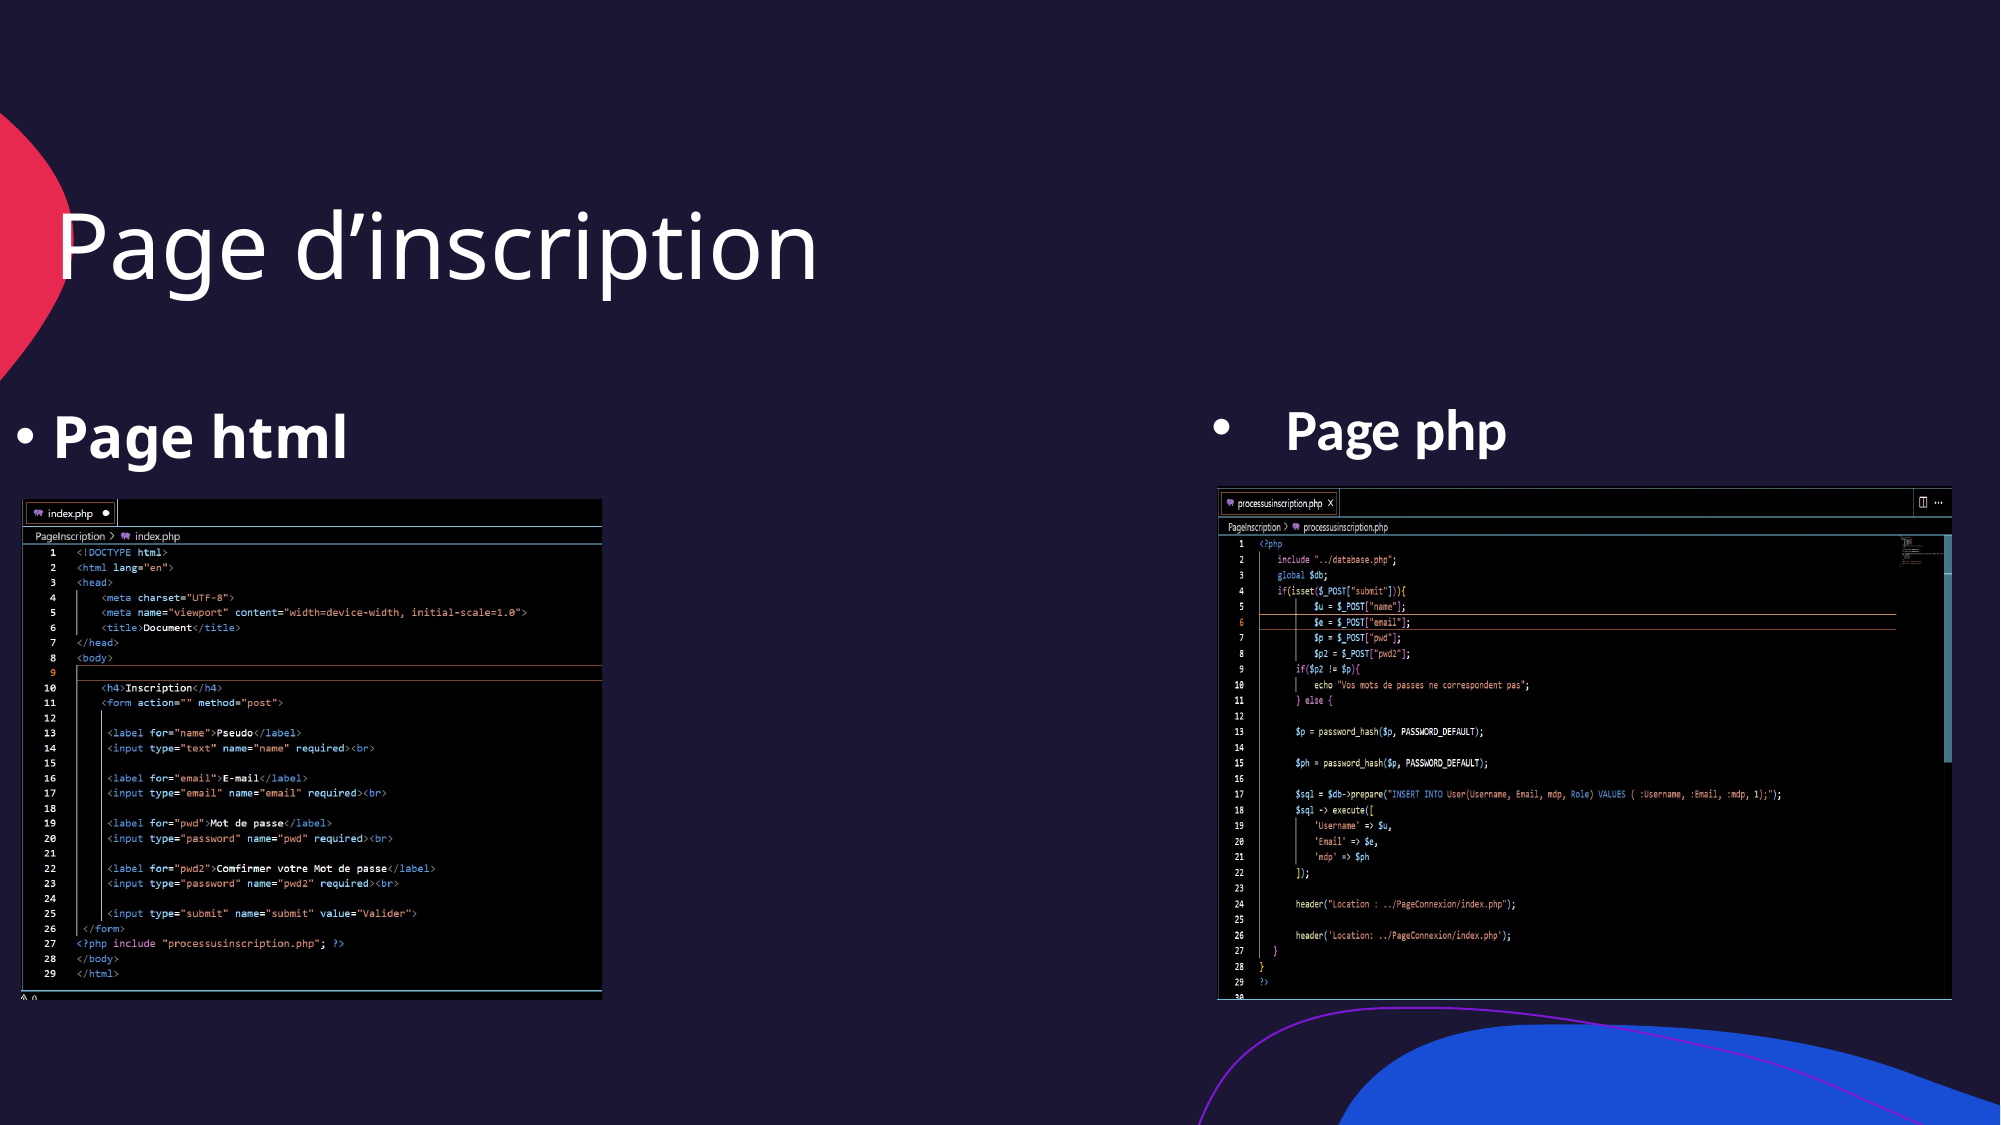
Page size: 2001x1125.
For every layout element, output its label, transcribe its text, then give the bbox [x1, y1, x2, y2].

picture [21, 500, 602, 1001]
title Page d’inscription [39, 125, 1790, 376]
text_box Page php [1196, 384, 1672, 471]
picture [1217, 486, 1952, 1000]
list Page html [0, 375, 609, 501]
